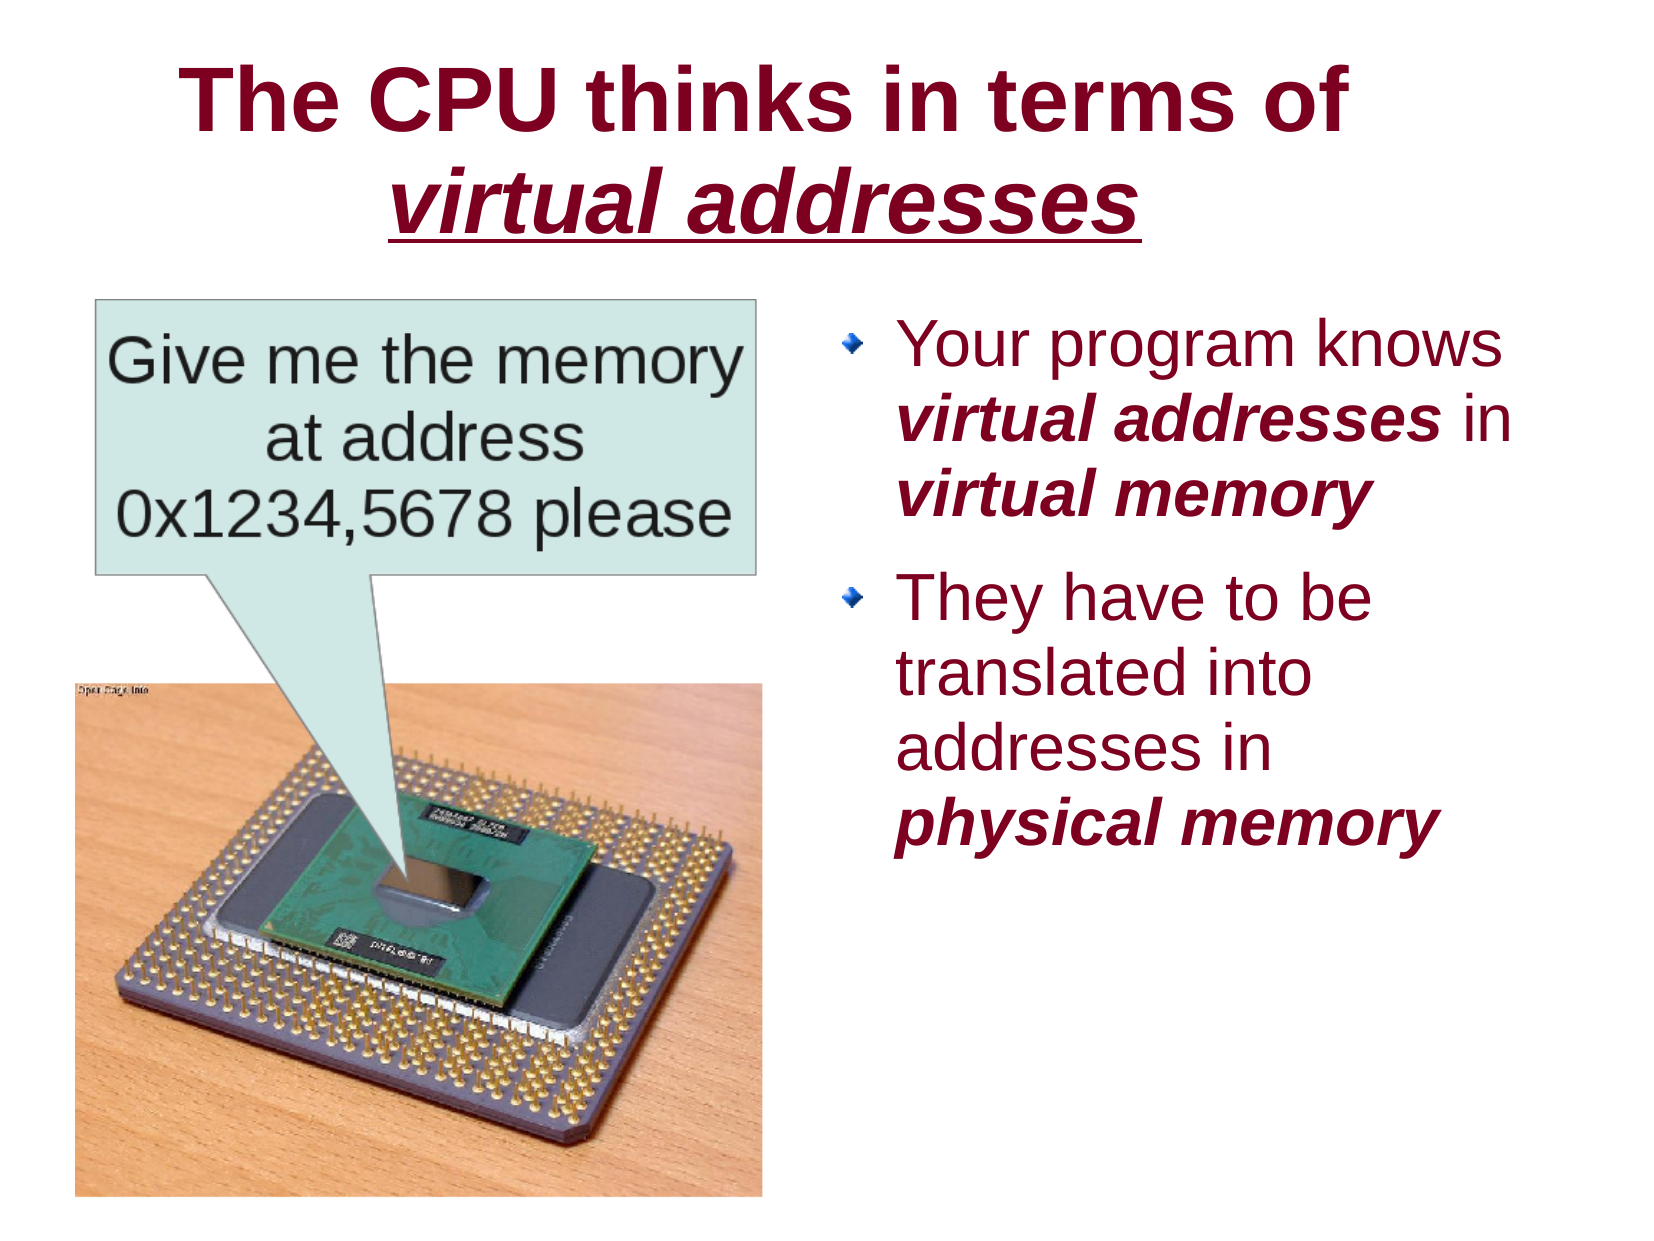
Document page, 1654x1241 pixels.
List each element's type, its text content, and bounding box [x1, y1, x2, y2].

picture [0, 0, 1654, 1241]
title The CPU thinks in terms of virtual addresses [118, 48, 1412, 254]
list Your program knows virtual addresses in virtual memory They have to be translated into addresses in physical memory [825, 306, 1552, 1126]
